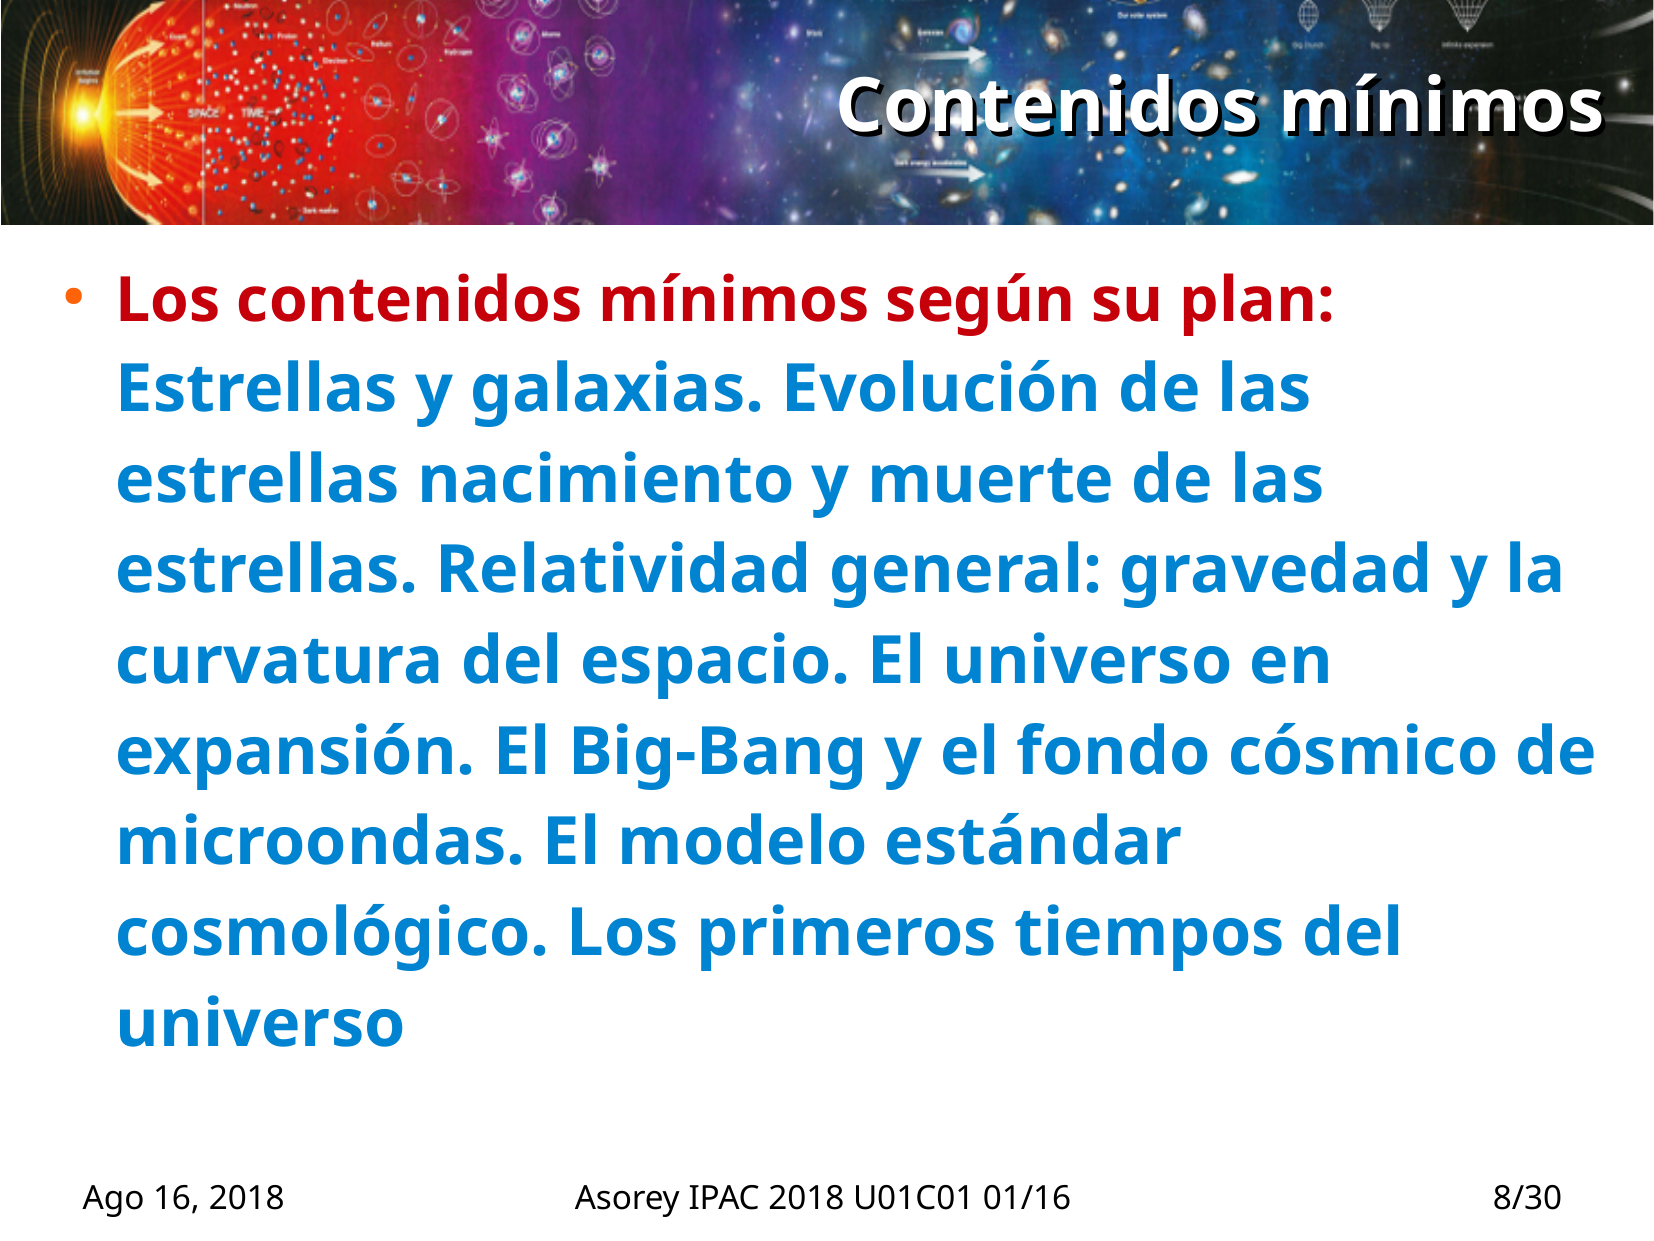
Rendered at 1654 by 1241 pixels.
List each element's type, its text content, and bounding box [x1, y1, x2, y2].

picture [1, 0, 1654, 225]
list Los contenidos mínimos según su plan: Estrellas y galaxias. Evolución de las estrellas nacimiento y muerte de las estrellas. Relatividad general: gravedad y la curvatura del espacio. El universo en expansión. El Big-Bang y el fondo cósmico de microondas. El modelo estándar cosmológico. Los primeros tiempos del universo [45, 255, 1606, 1156]
title Contenidos mínimos [45, 15, 1606, 191]
